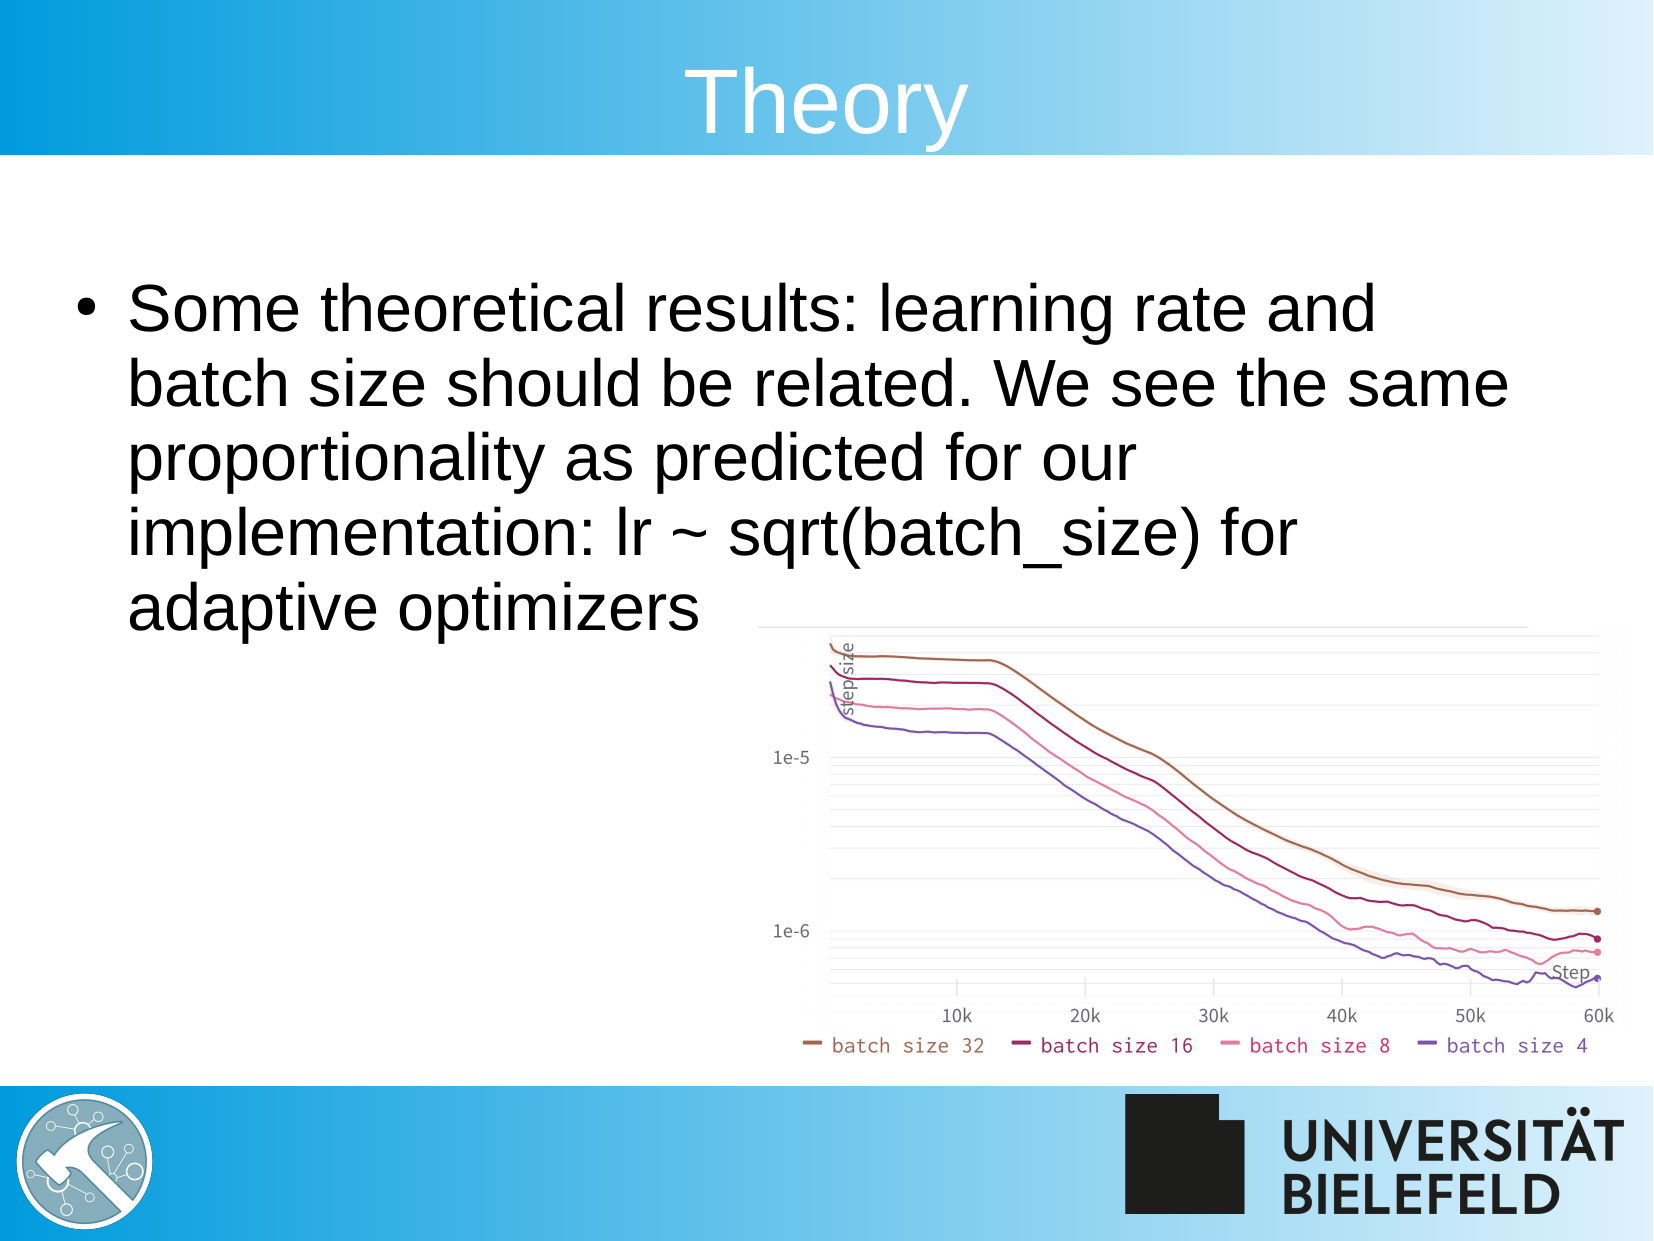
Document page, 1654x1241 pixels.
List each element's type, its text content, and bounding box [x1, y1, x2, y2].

title Theory [82, 49, 1571, 155]
picture [17, 1086, 153, 1241]
picture [1125, 1094, 1624, 1214]
list Some theoretical results: learning rate and batch size should be related. We see the same proportionality as predicted for our implementation: lr ~ sqrt(batch_size) for adaptive optimizers [56, 270, 1546, 991]
picture [735, 599, 1651, 1081]
